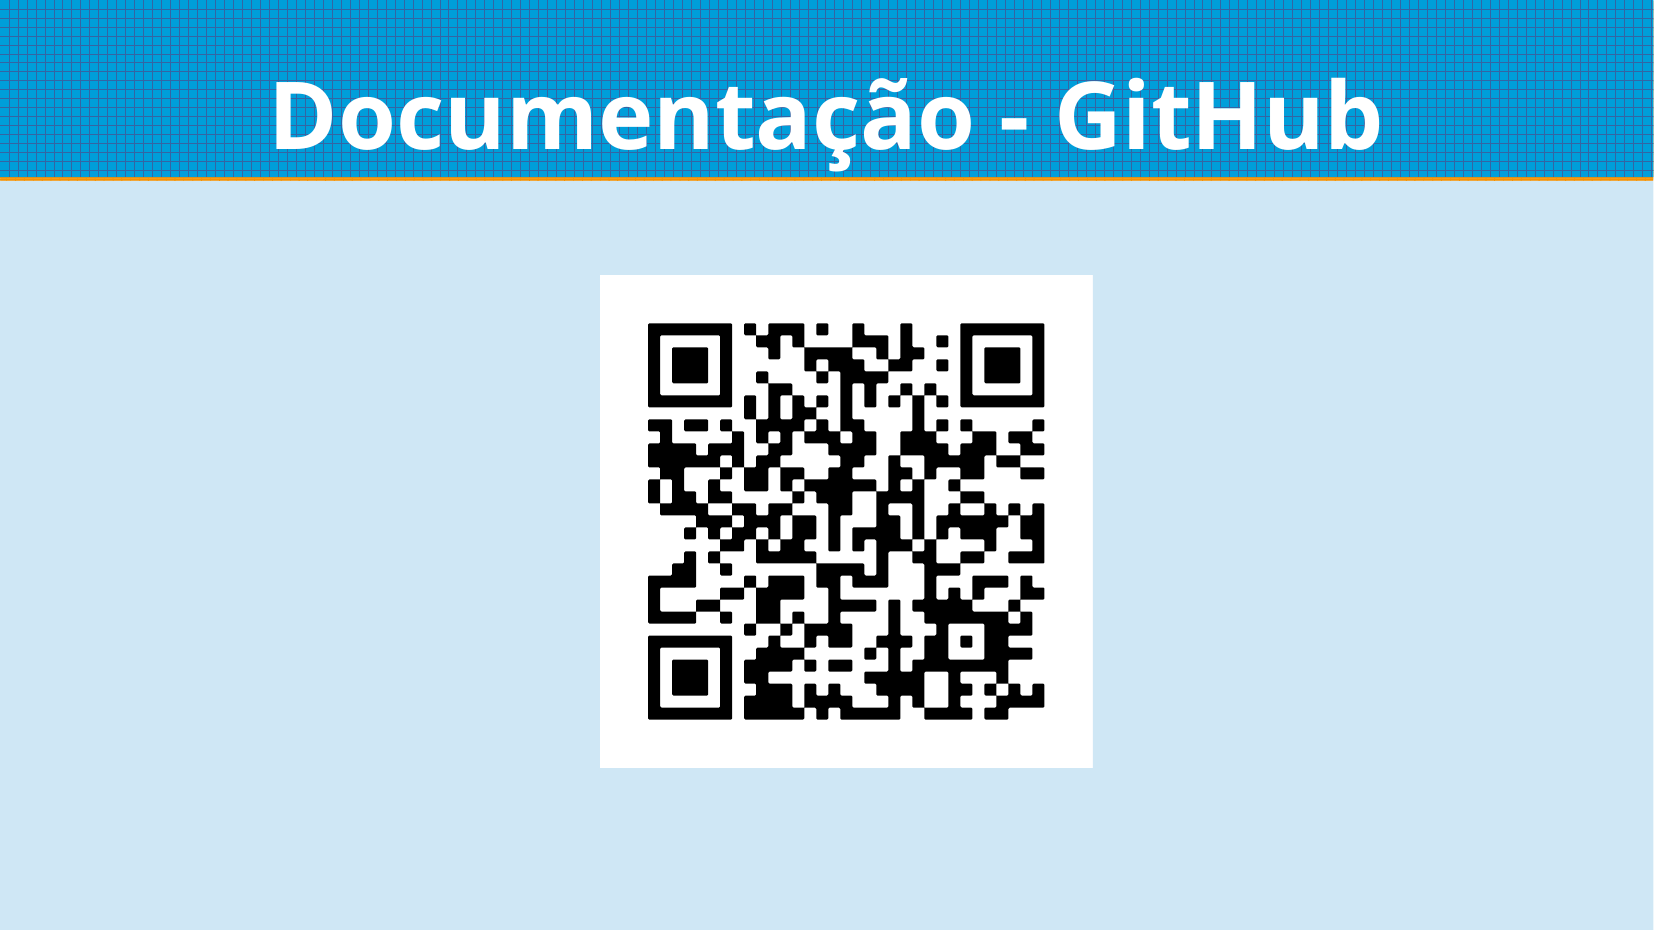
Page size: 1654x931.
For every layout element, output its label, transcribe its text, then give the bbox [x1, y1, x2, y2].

title Documentação - GitHub [88, 14, 1565, 178]
picture [600, 275, 1093, 768]
